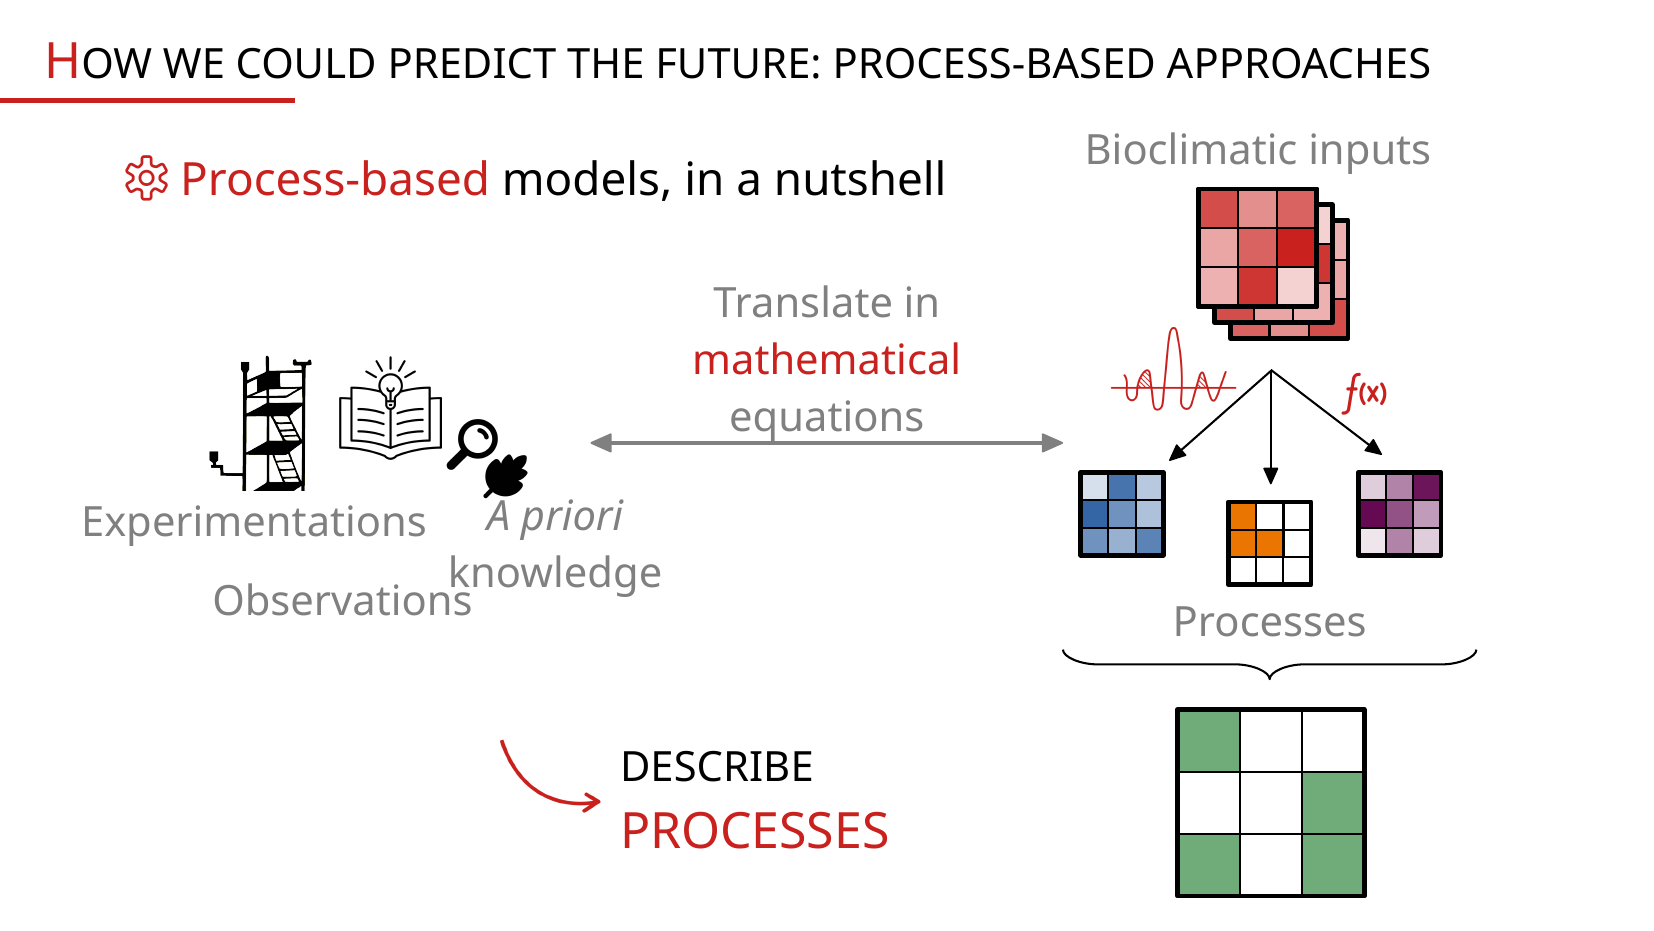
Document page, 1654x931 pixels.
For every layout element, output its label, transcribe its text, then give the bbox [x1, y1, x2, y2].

text_box Processes [1074, 584, 1465, 657]
text_box Experimentations [59, 484, 449, 557]
text_box A priori knowledge [360, 506, 751, 579]
text_box [1201, 191, 1314, 304]
text_box DESCRIBE PROCESSES [605, 724, 1049, 871]
text_box Translate in mathematical equations [596, 272, 1058, 443]
text_box Bioclimatic inputs [1062, 112, 1453, 185]
picture [111, 147, 182, 207]
text_box [1180, 712, 1362, 894]
text_box [1249, 207, 1330, 320]
picture [1098, 304, 1249, 418]
text_box [1361, 475, 1439, 553]
picture [1334, 369, 1394, 416]
text_box Observations [147, 563, 538, 636]
text_box [1249, 223, 1346, 336]
picture [206, 355, 325, 491]
picture [328, 354, 550, 502]
picture [436, 685, 659, 833]
text_box Process-based models, in a nutshell [165, 118, 1625, 237]
text_box [1231, 504, 1309, 582]
text_box HOW WE COULD PREDICT THE FUTURE: PROCESS-BASED APPROACHES [29, 0, 1625, 119]
text_box [1083, 475, 1161, 553]
